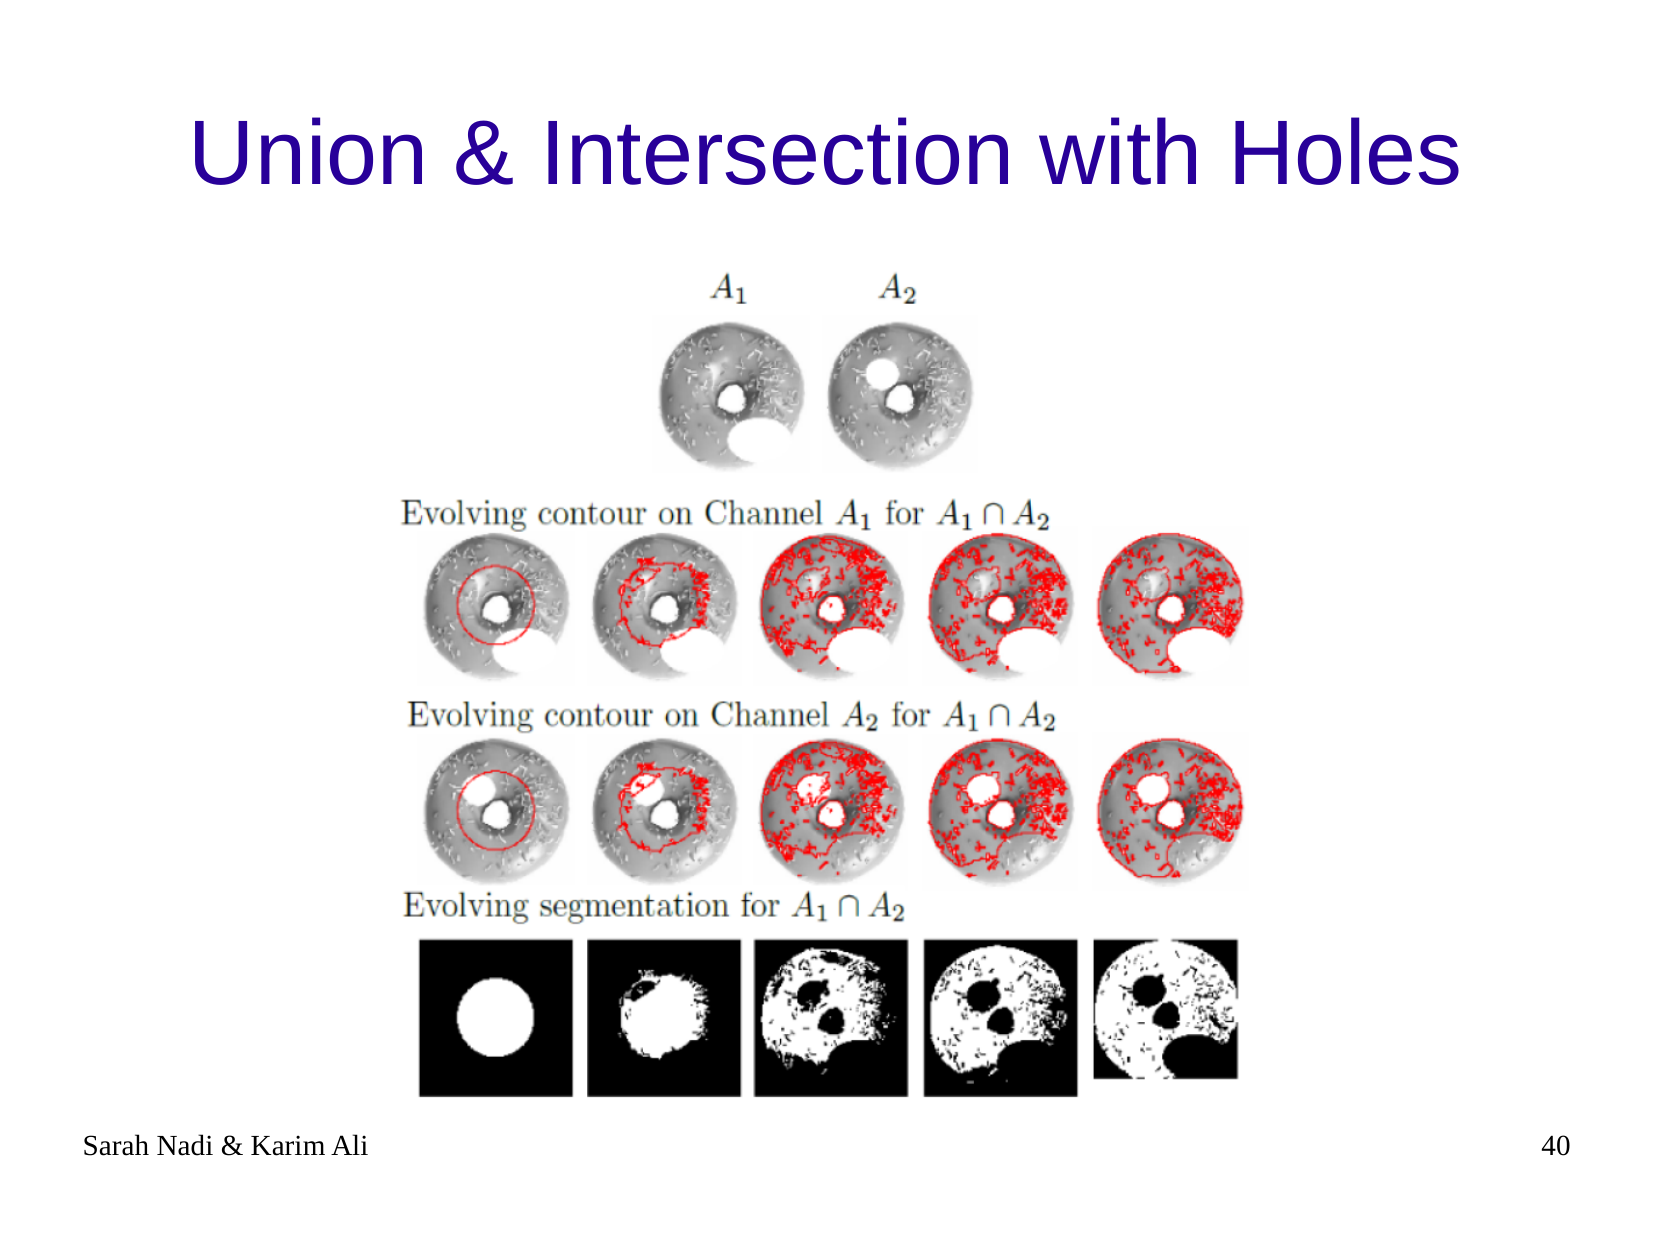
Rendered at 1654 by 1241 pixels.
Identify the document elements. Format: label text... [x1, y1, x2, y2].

picture [648, 268, 1005, 473]
picture [392, 495, 1261, 1109]
title Union & Intersection with Holes [82, 56, 1571, 250]
